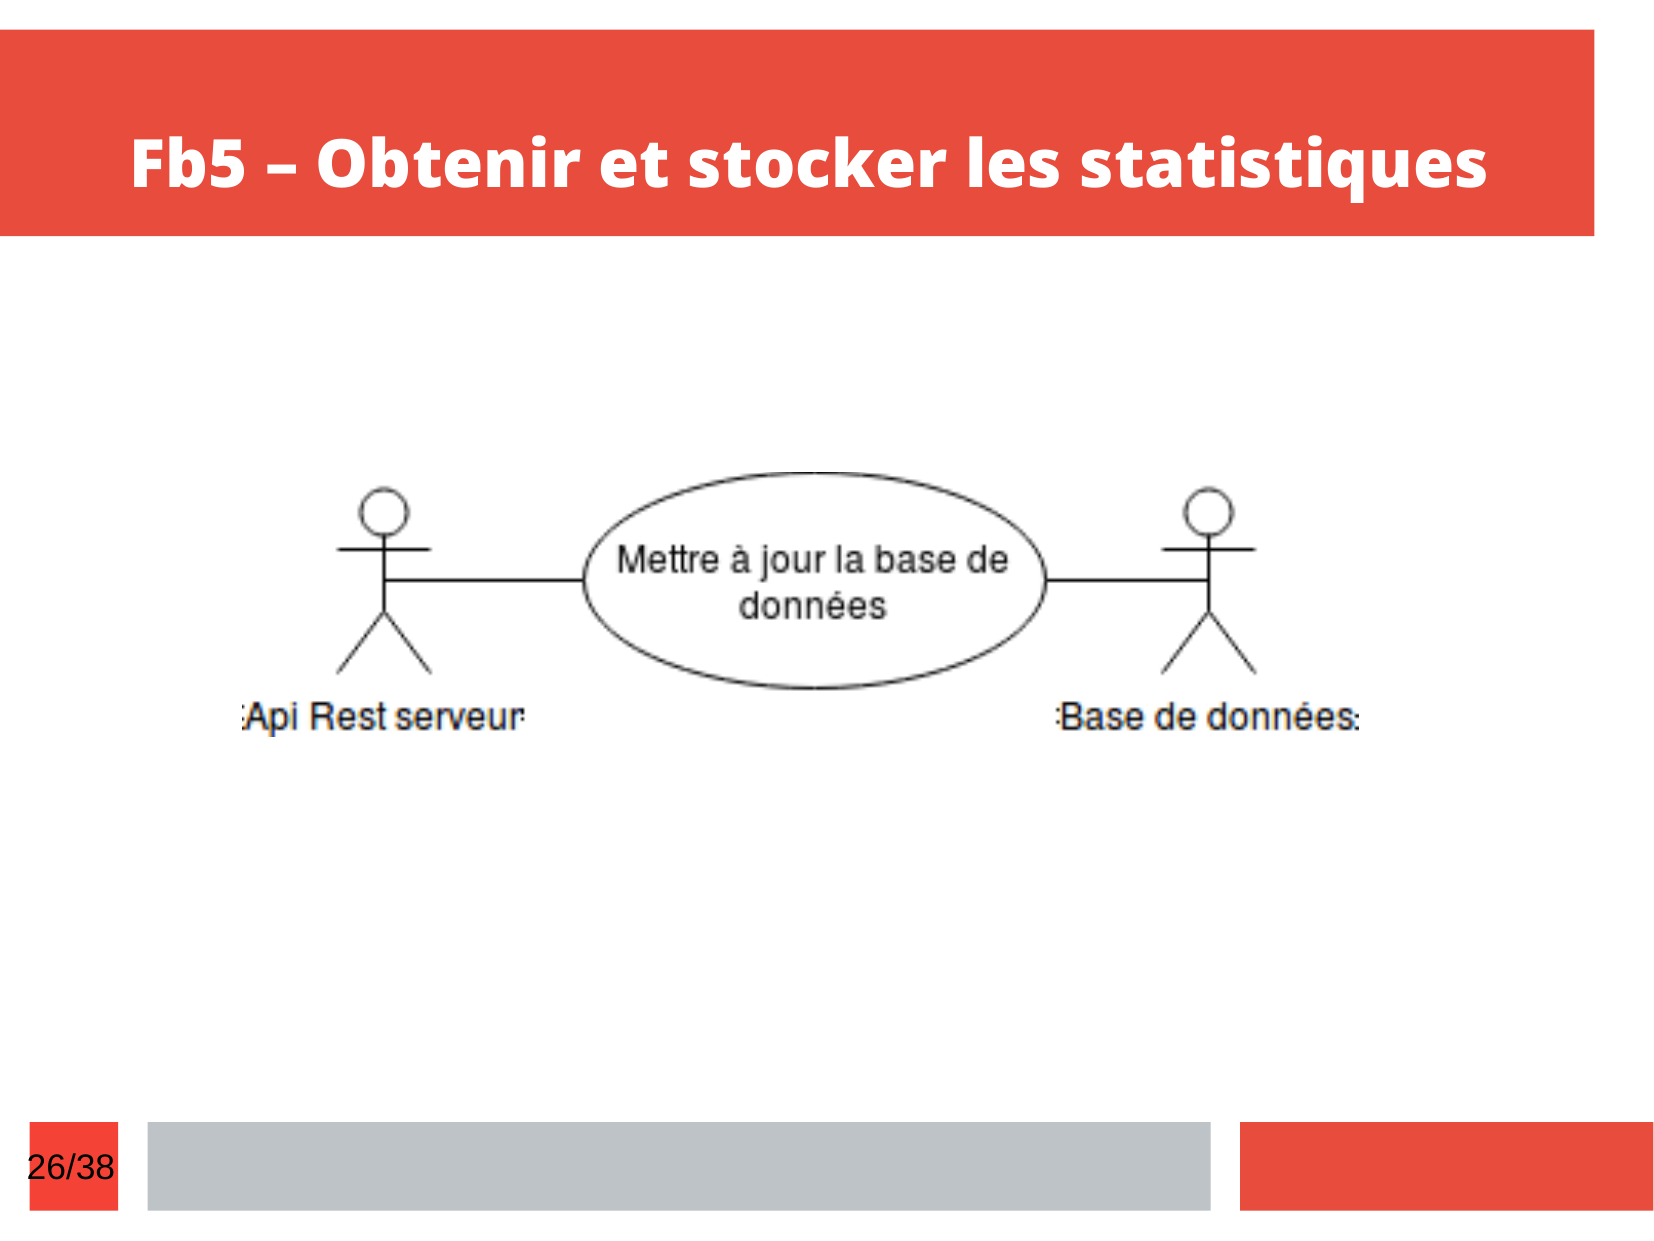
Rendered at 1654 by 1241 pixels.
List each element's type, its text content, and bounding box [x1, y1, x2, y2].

picture [242, 472, 1359, 737]
title Fb5 – Obtenir et stocker les statistiques [59, 59, 1595, 207]
text_box <numéro>/38 [11, 1139, 659, 1241]
